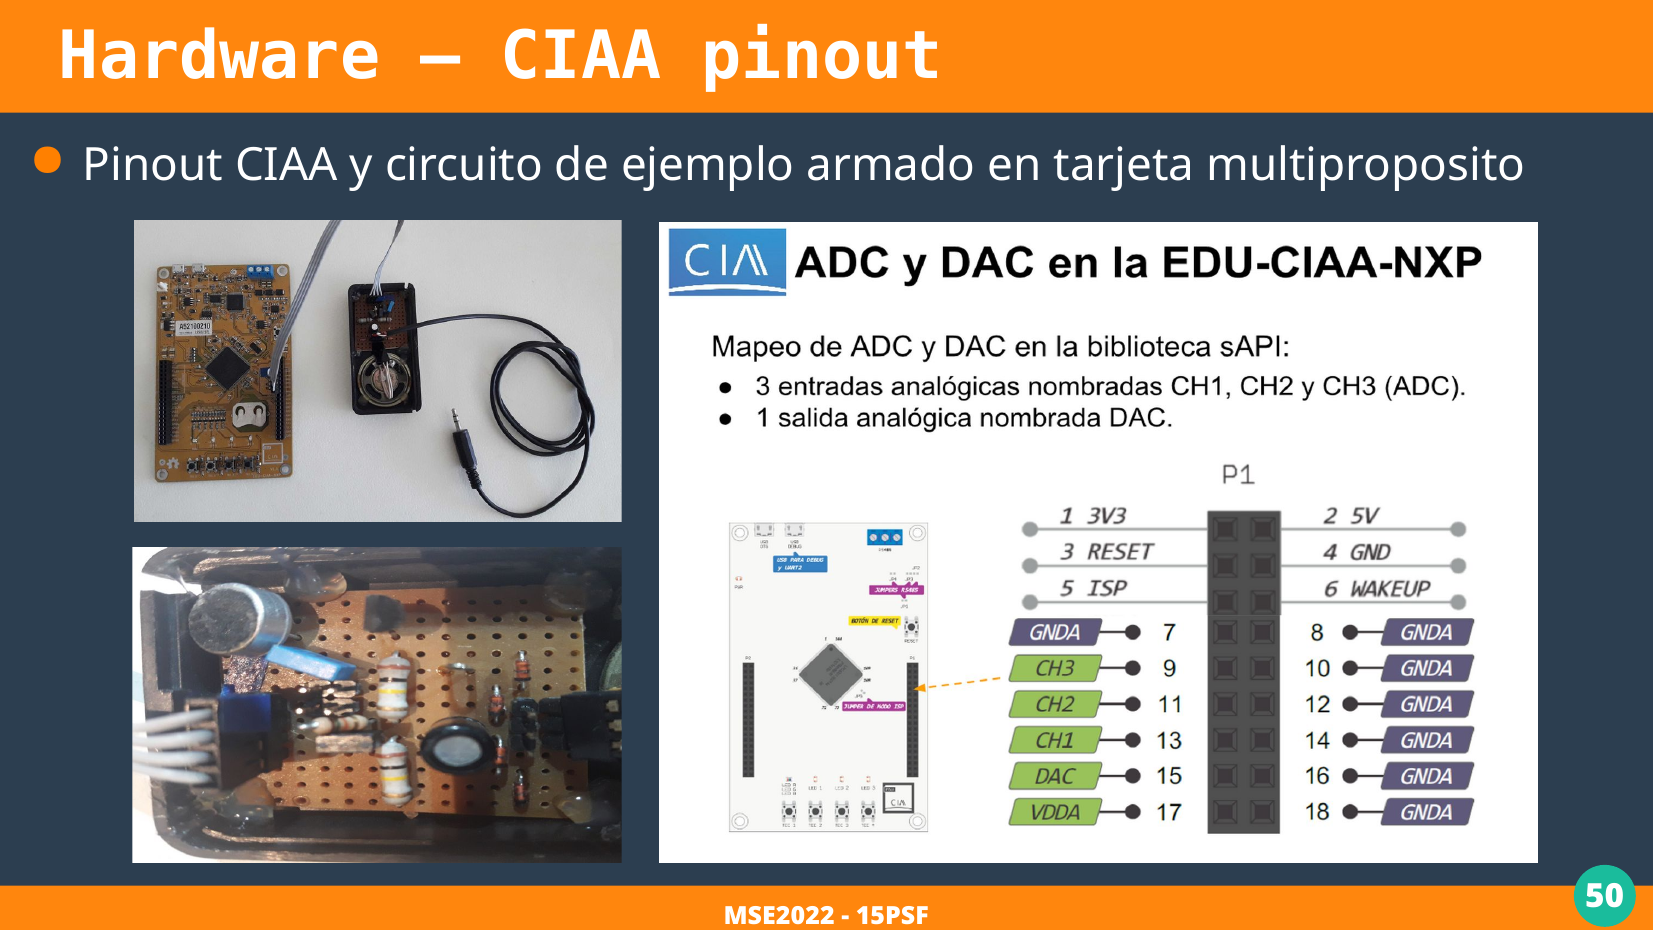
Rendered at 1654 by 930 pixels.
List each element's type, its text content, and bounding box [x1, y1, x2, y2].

title Hardware – CIAA pinout [58, 16, 1594, 113]
picture [134, 220, 622, 526]
picture [132, 547, 622, 863]
picture [659, 222, 1538, 863]
list Pinout CIAA y circuito de ejemplo armado en tarjeta multiproposito [11, 131, 1613, 226]
